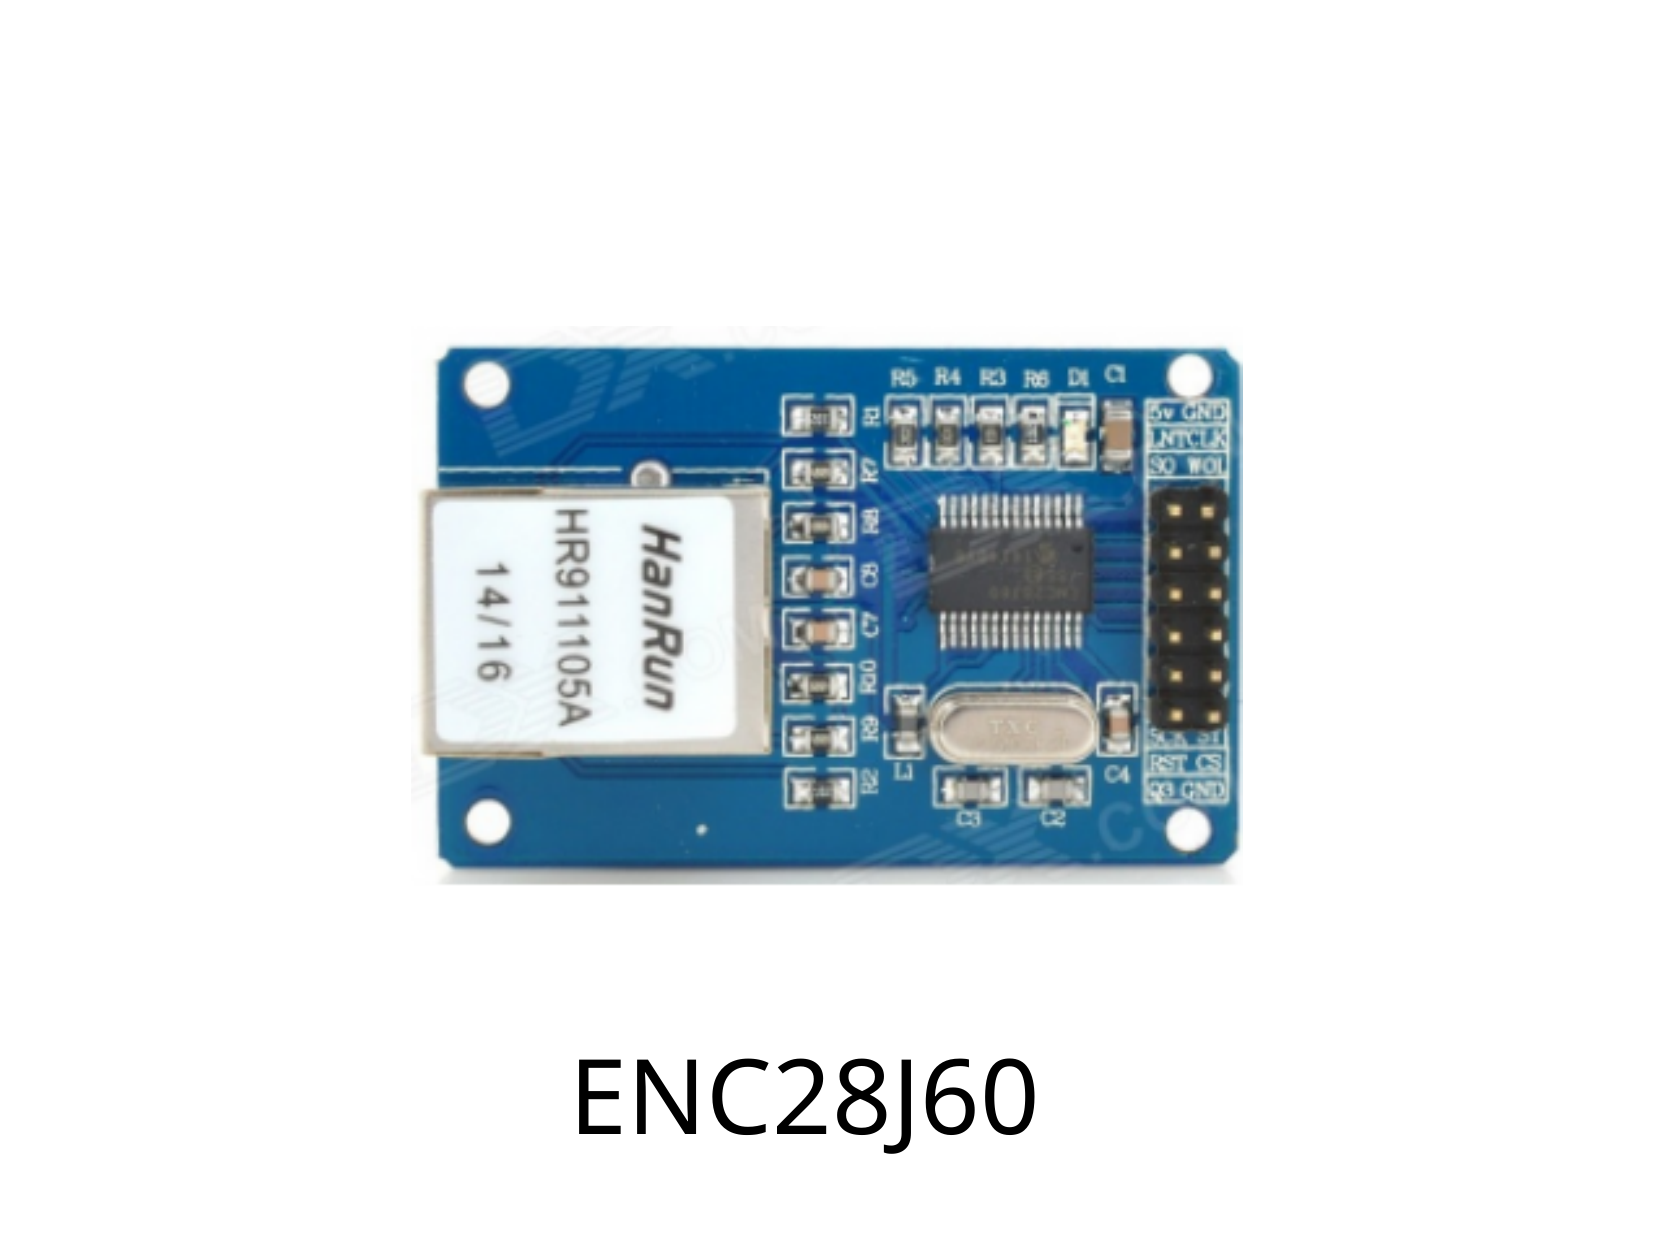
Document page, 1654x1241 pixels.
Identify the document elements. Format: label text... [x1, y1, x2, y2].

text_box ENC28J60 [555, 1015, 1099, 1146]
picture [411, 326, 1243, 914]
